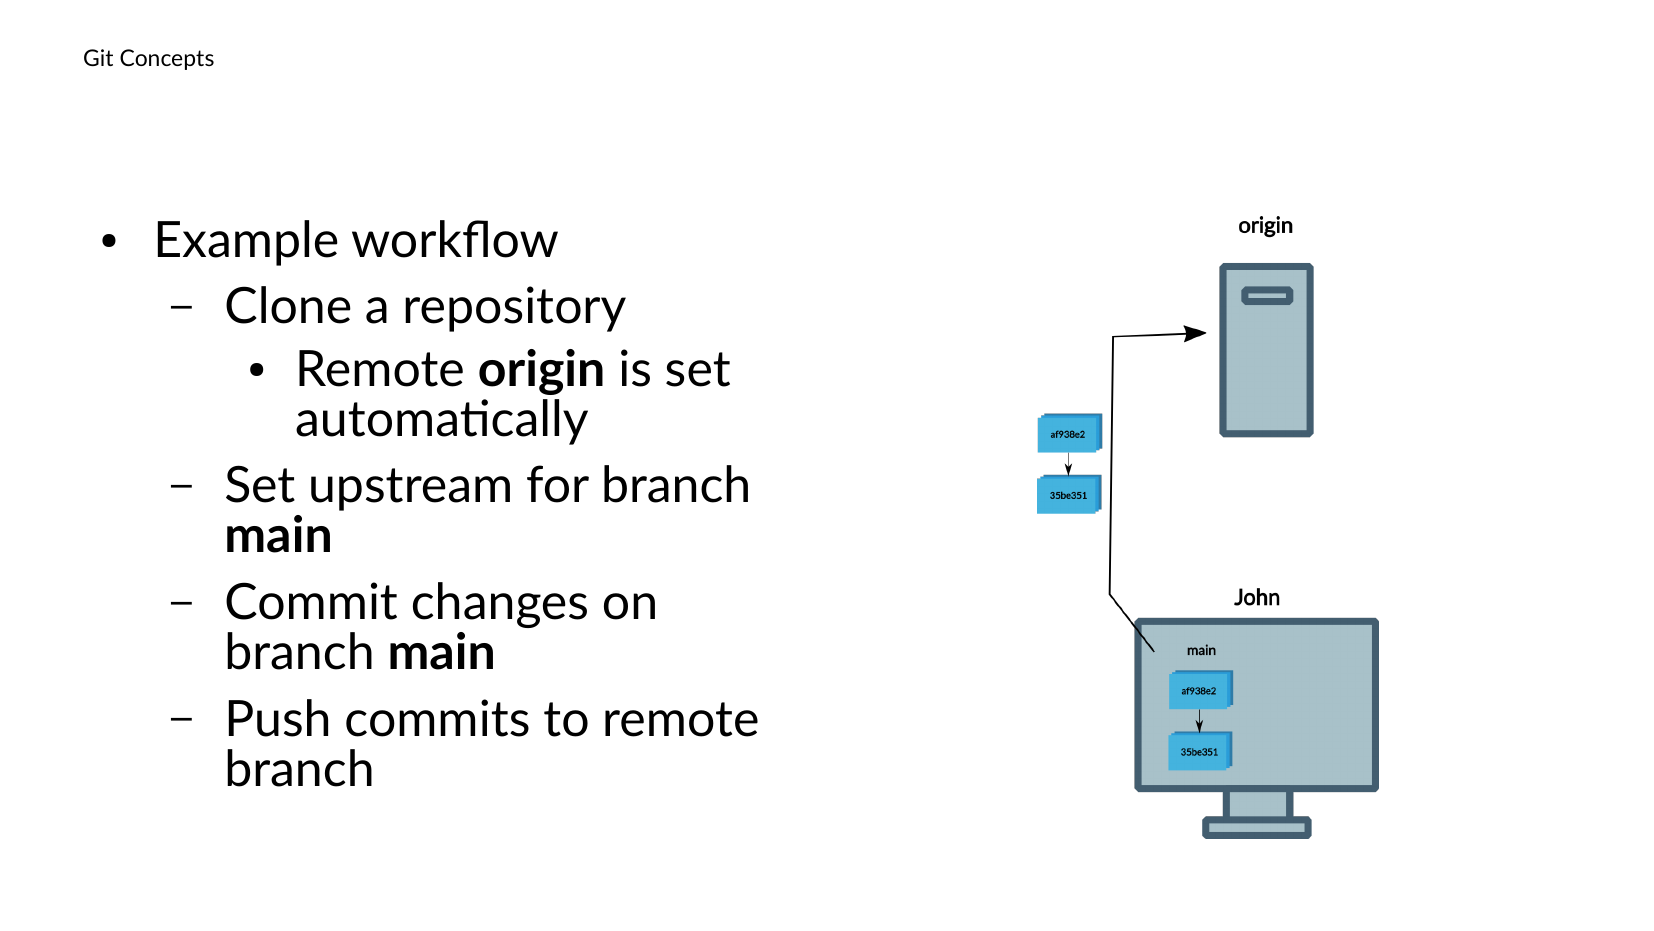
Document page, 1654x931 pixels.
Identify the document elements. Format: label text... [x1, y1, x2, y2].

list Example workflow Clone a repository Remote origin is set automatically Set upstream for branch main Commit changes on branch main Push commits to remote branch [82, 217, 809, 839]
title Git Concepts [83, 0, 1571, 119]
picture [897, 216, 1519, 839]
